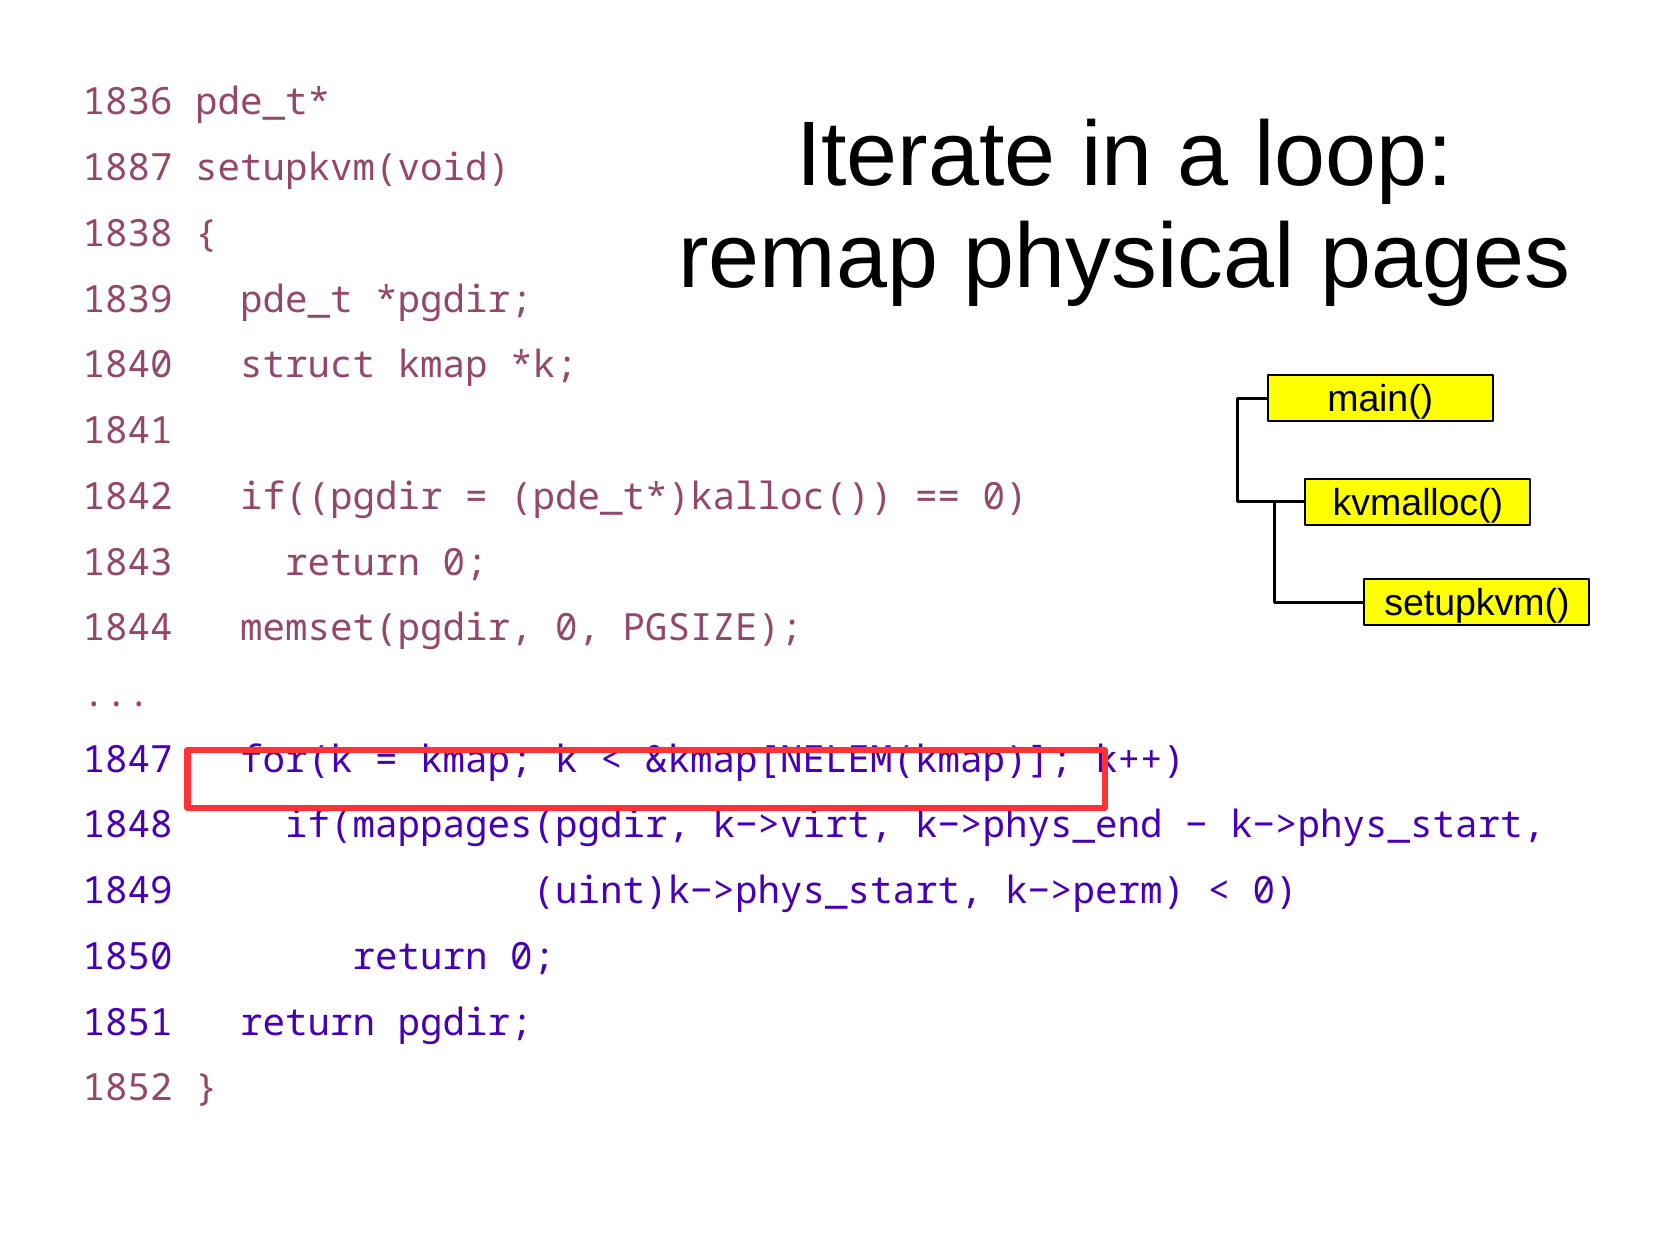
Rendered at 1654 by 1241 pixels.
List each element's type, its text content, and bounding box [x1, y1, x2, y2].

title Iterate in a loop: remap physical pages [675, 100, 1576, 308]
text_box main() [1267, 375, 1493, 422]
text_box kvmalloc() [1305, 478, 1531, 526]
list 1836 pde_t* 1887 setupkvm(void) 1838 { 1839 pde_t *pgdir; 1840 struct kmap *k; 1841 1842 if((pgdir = (pde_t*)kalloc()) == 0) 1843 return 0; 1844 memset(pgdir, 0, PGSIZE); ... 1847 for(k = kmap; k < &kmap[NELEM(kmap)]; k++) 1848 if(mappages(pgdir, k−>virt, k−>phys_end − k−>phys_start, 1849 (uint)k−>phys_start, k−>perm) < 0) 1850 return 0; 1851 return pgdir; 1852 } [82, 75, 1571, 1163]
text_box setupkvm() [1364, 579, 1590, 626]
